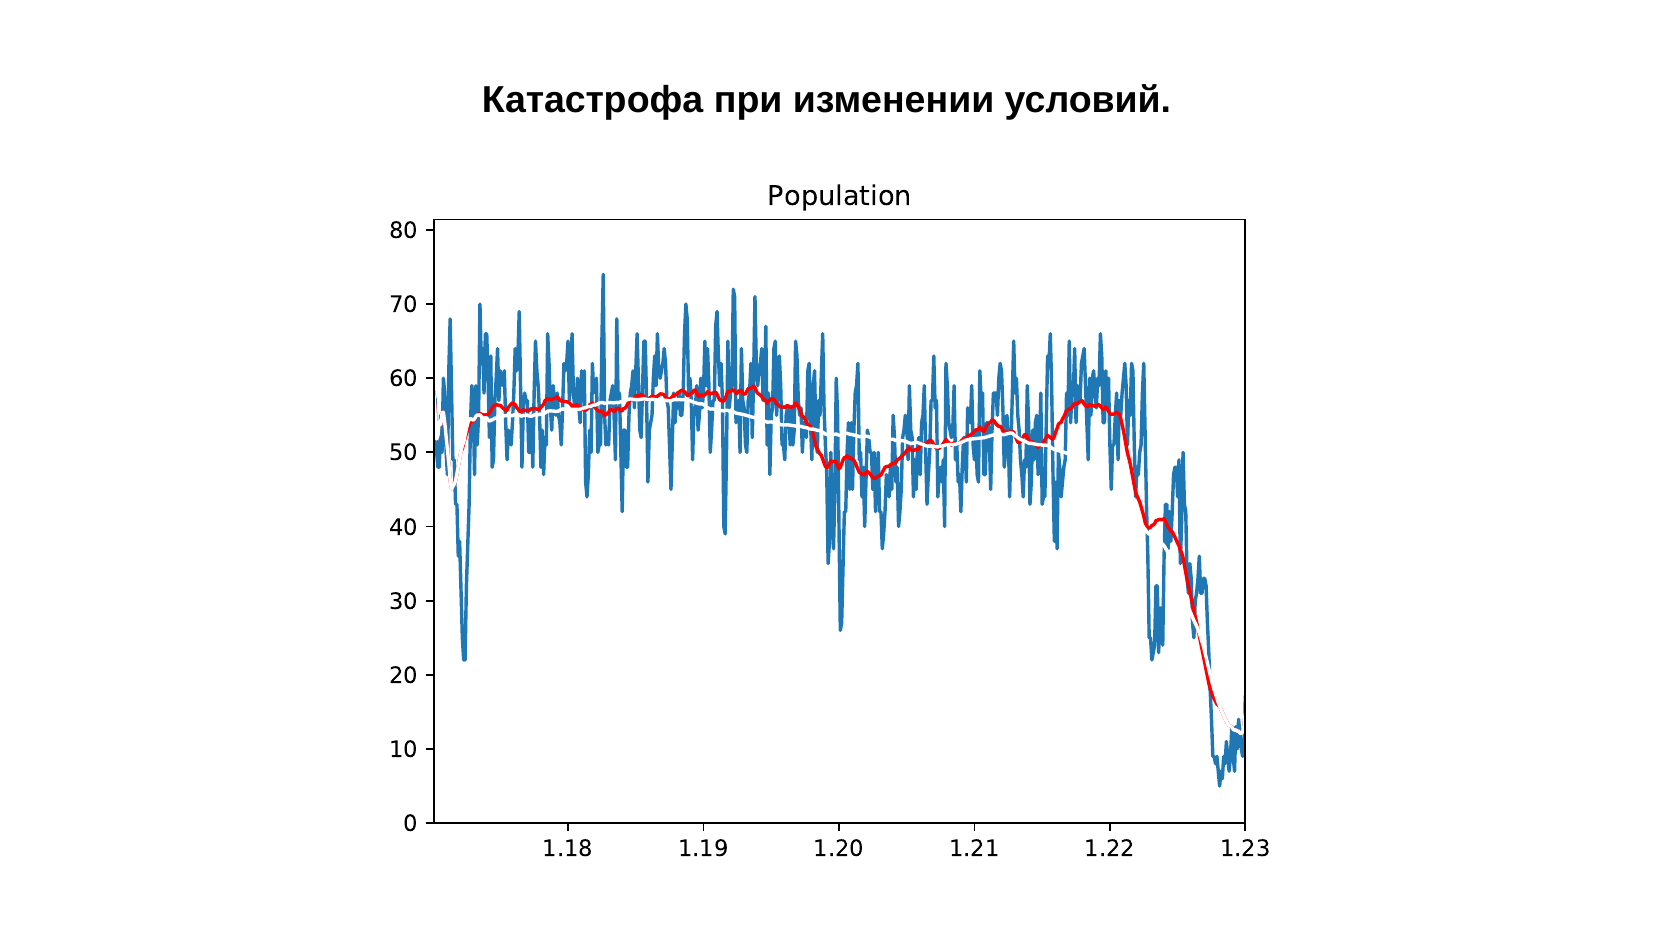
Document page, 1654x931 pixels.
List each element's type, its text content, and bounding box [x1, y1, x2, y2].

text_box Катастрофа при изменении условий. [377, 70, 1276, 128]
picture [303, 124, 1351, 910]
